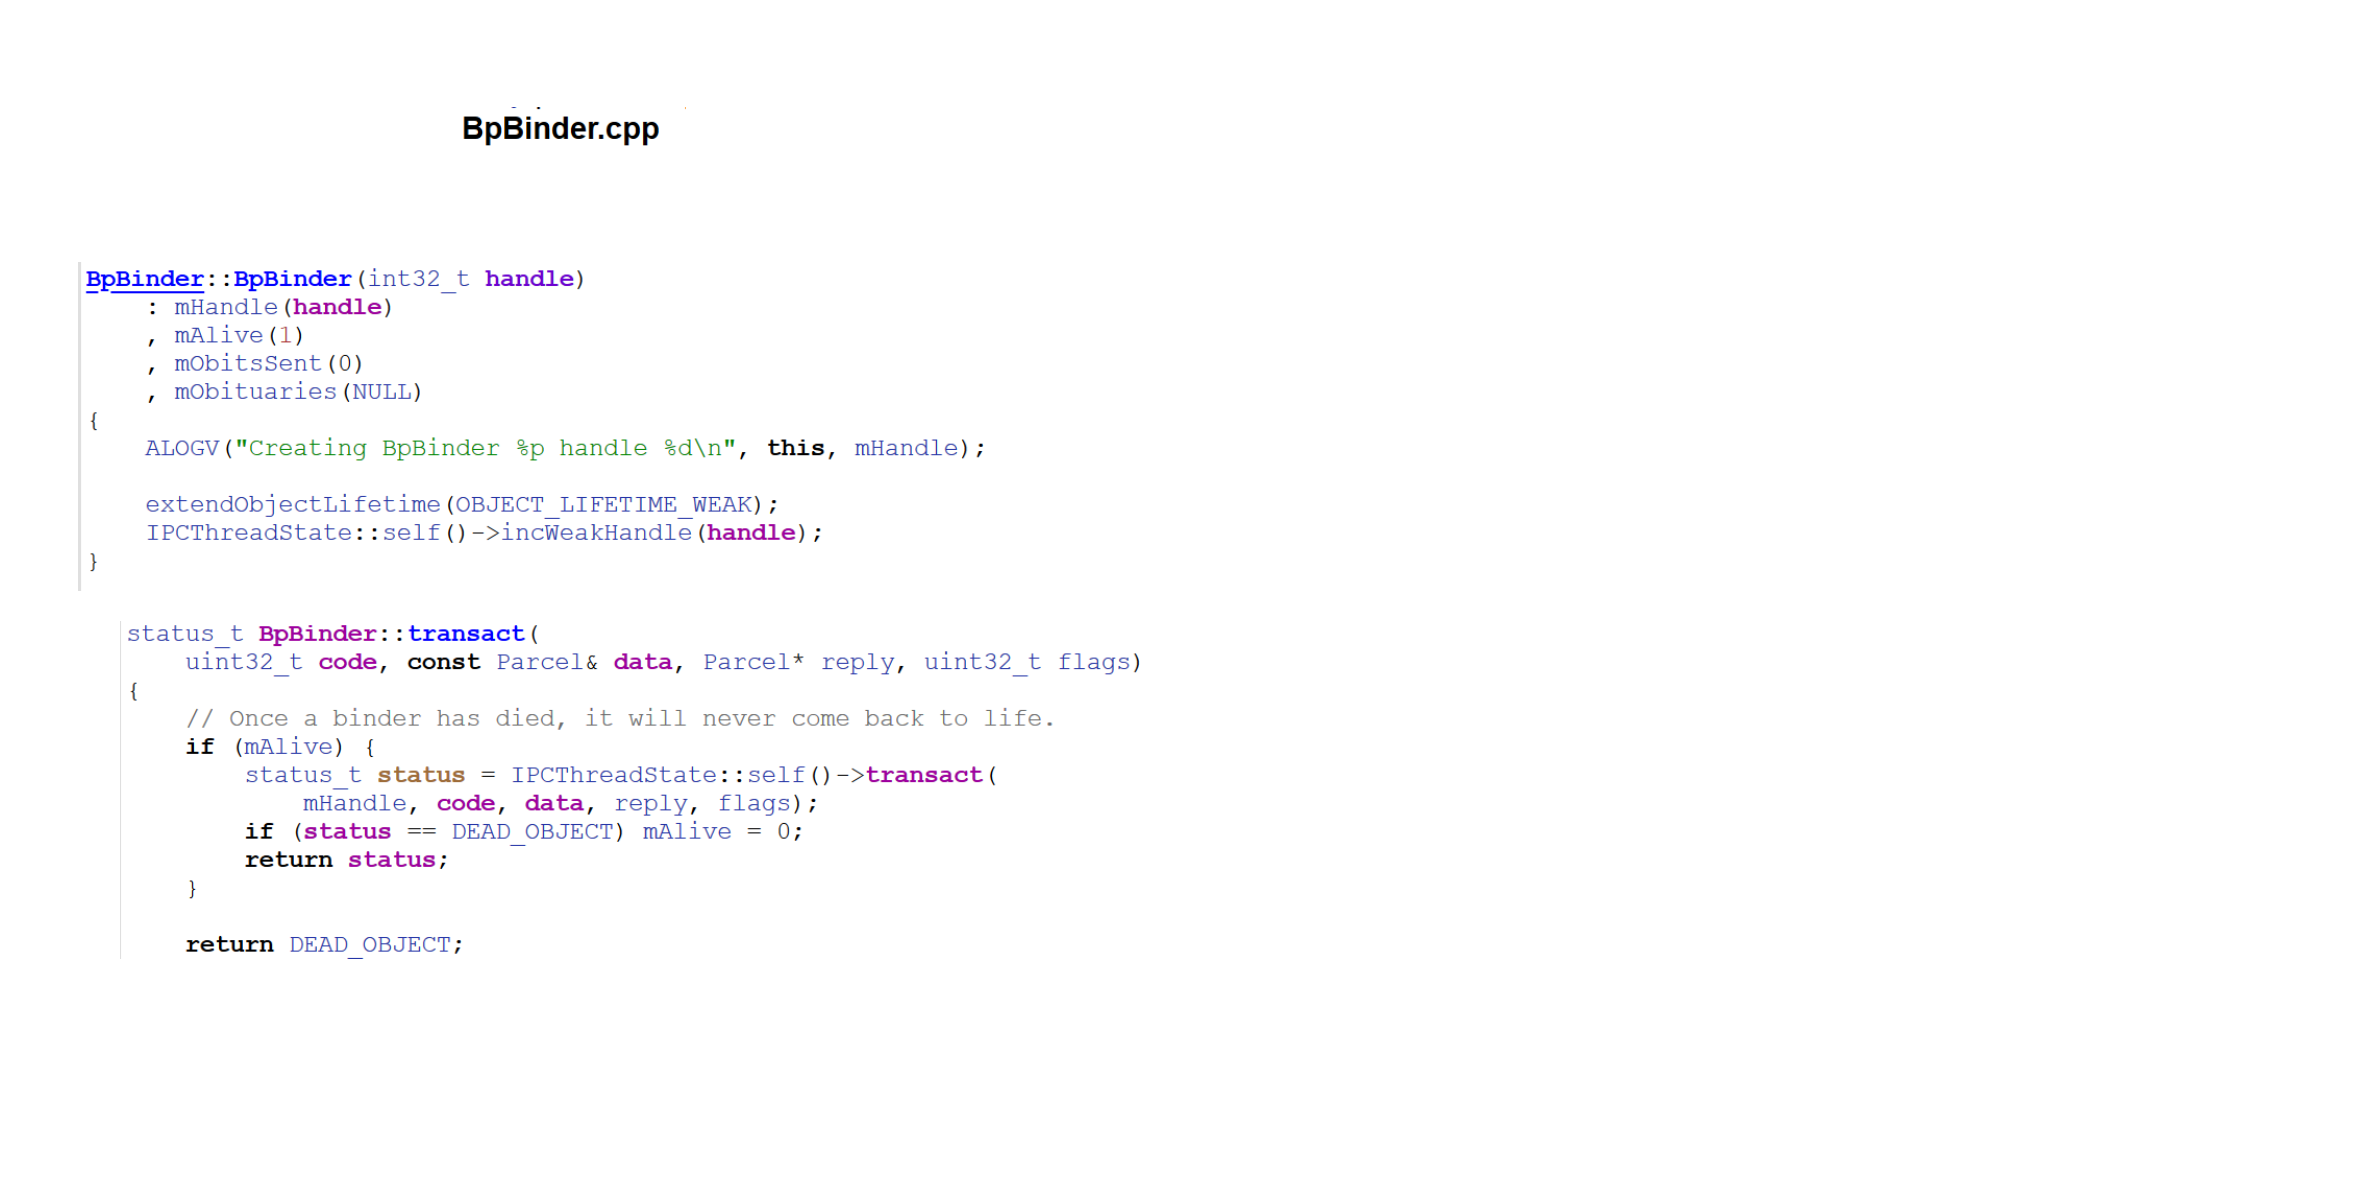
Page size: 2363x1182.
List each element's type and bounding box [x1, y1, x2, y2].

picture [78, 262, 1010, 591]
picture [120, 621, 1165, 959]
picture [456, 107, 686, 156]
